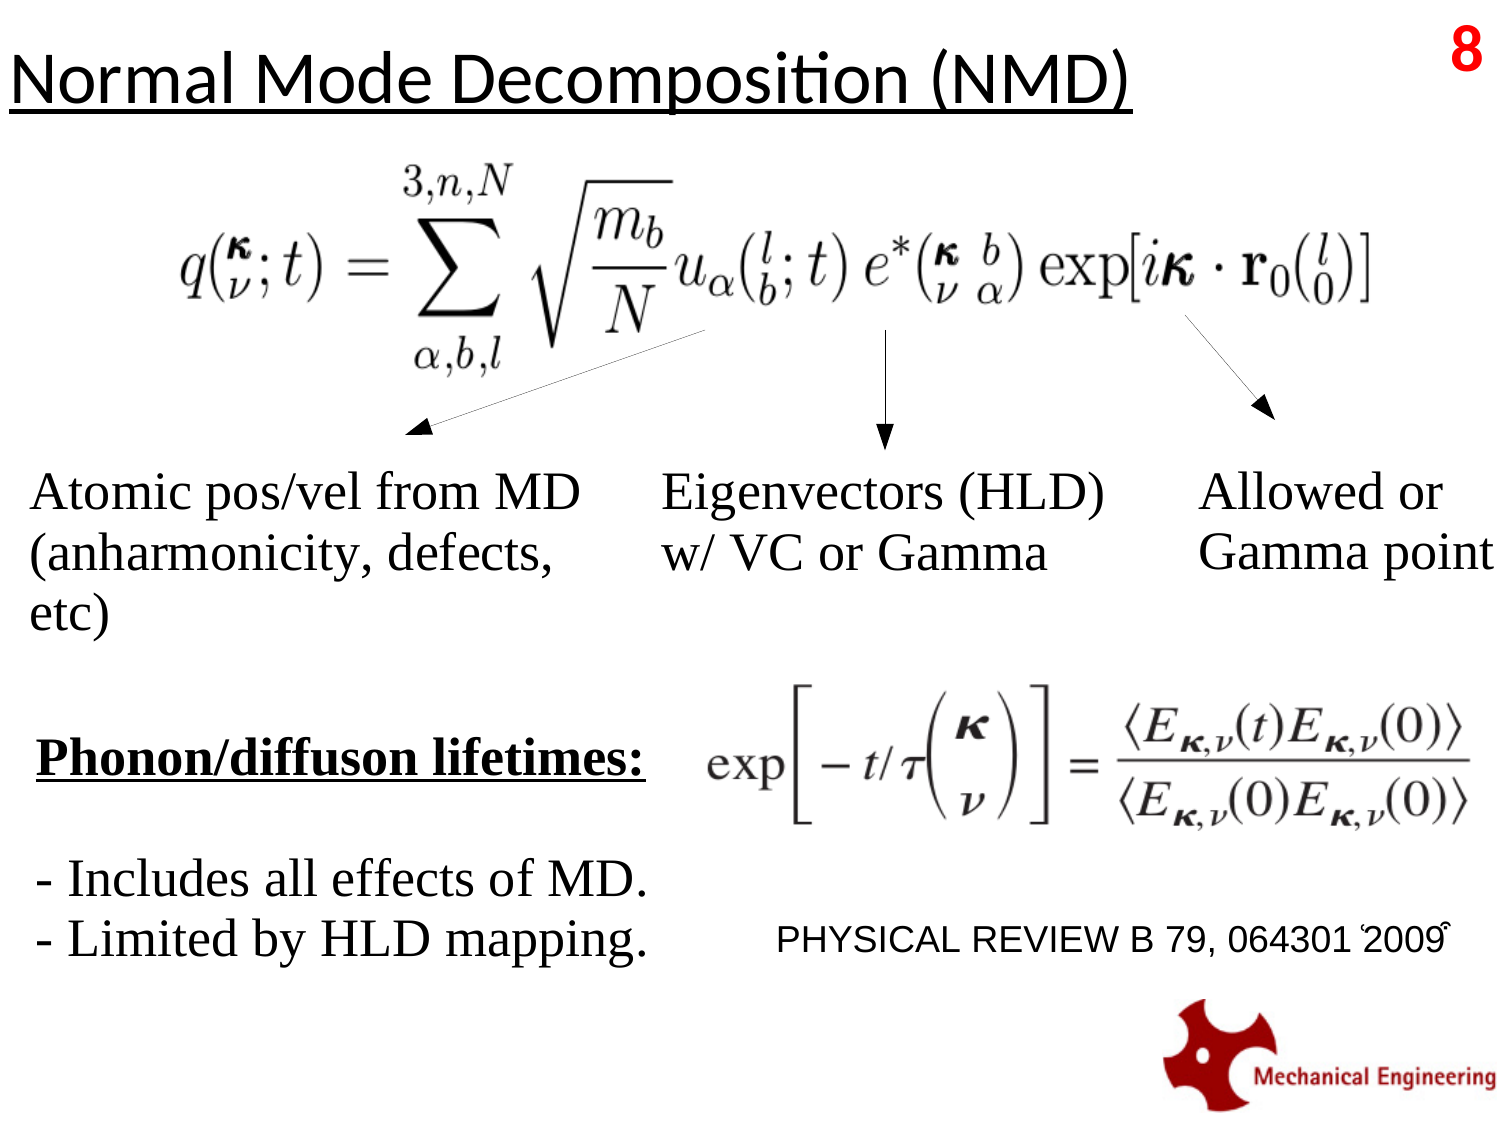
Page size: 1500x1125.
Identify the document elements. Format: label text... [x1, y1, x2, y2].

picture [680, 665, 1476, 845]
text_box Phonon/diffuson lifetimes: - Includes all effects of MD. - Limited by HLD mapping. [20, 720, 691, 977]
picture [1162, 999, 1497, 1113]
text_box PHYSICAL REVIEW B 79, 064301 ͑2009͒ [760, 911, 1461, 969]
picture [150, 134, 1381, 391]
text_box Allowed or Gamma point [1183, 450, 1500, 615]
title Normal Mode Decomposition (NMD) [0, 0, 1374, 168]
text_box 8 [1435, 0, 1500, 93]
text_box Atomic pos/vel from MD (anharmonicity, defects, etc) [15, 450, 646, 676]
text_box Eigenvectors (HLD) w/ VC or Gamma [647, 450, 1177, 616]
